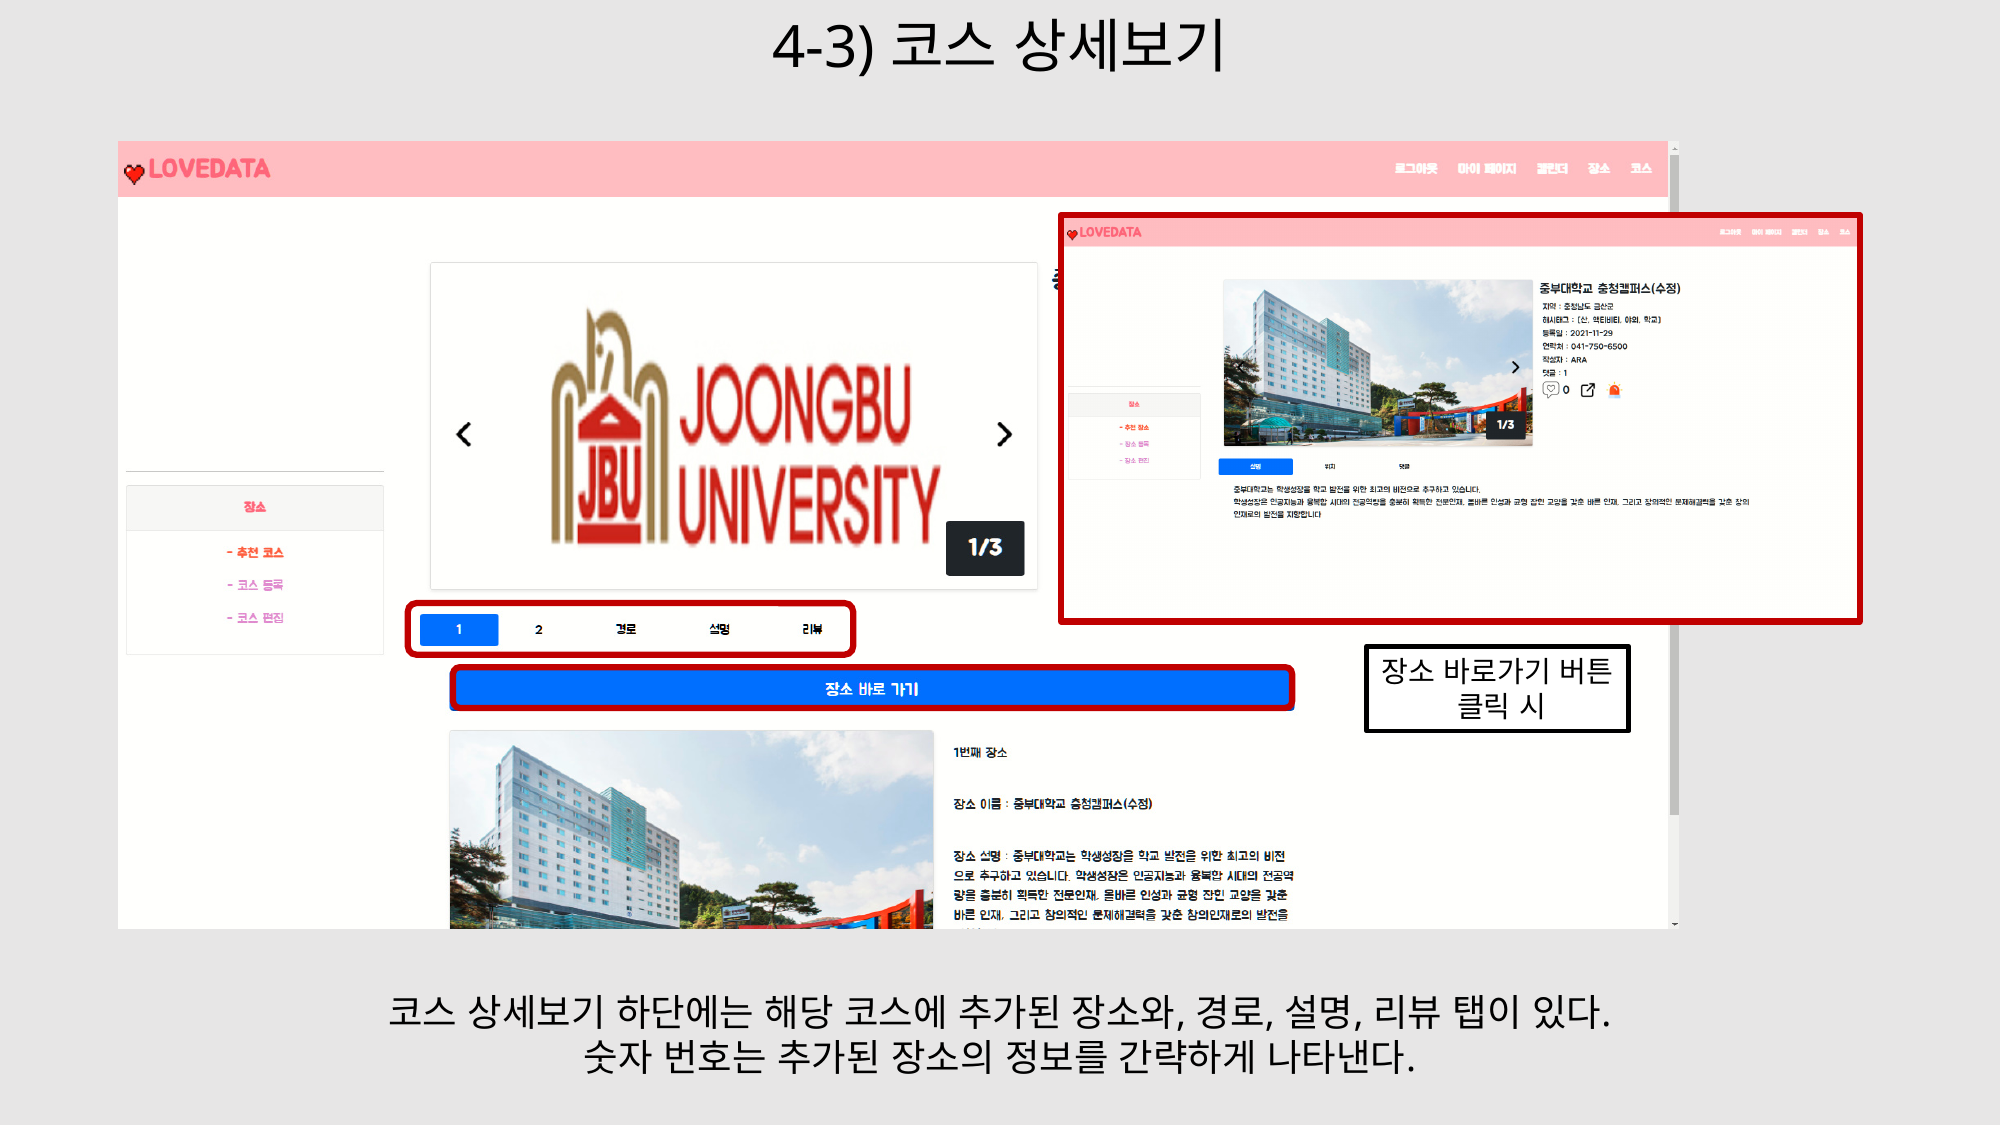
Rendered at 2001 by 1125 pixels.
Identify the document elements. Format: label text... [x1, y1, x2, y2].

text_box 장소 바로가기 버튼 클릭 시 [1366, 646, 1629, 731]
text_box 코스 상세보기 하단에는 해당 코스에 추가된 장소와, 경로, 설명, 리뷰 탭이 있다. 숫자 번호는 추가된 장소의 정보를 간략하게 나타낸다. [373, 981, 1627, 1087]
text_box 4-3) 코스 상세보기 [564, 2, 1436, 87]
picture [1064, 218, 1857, 619]
picture [118, 141, 1679, 929]
